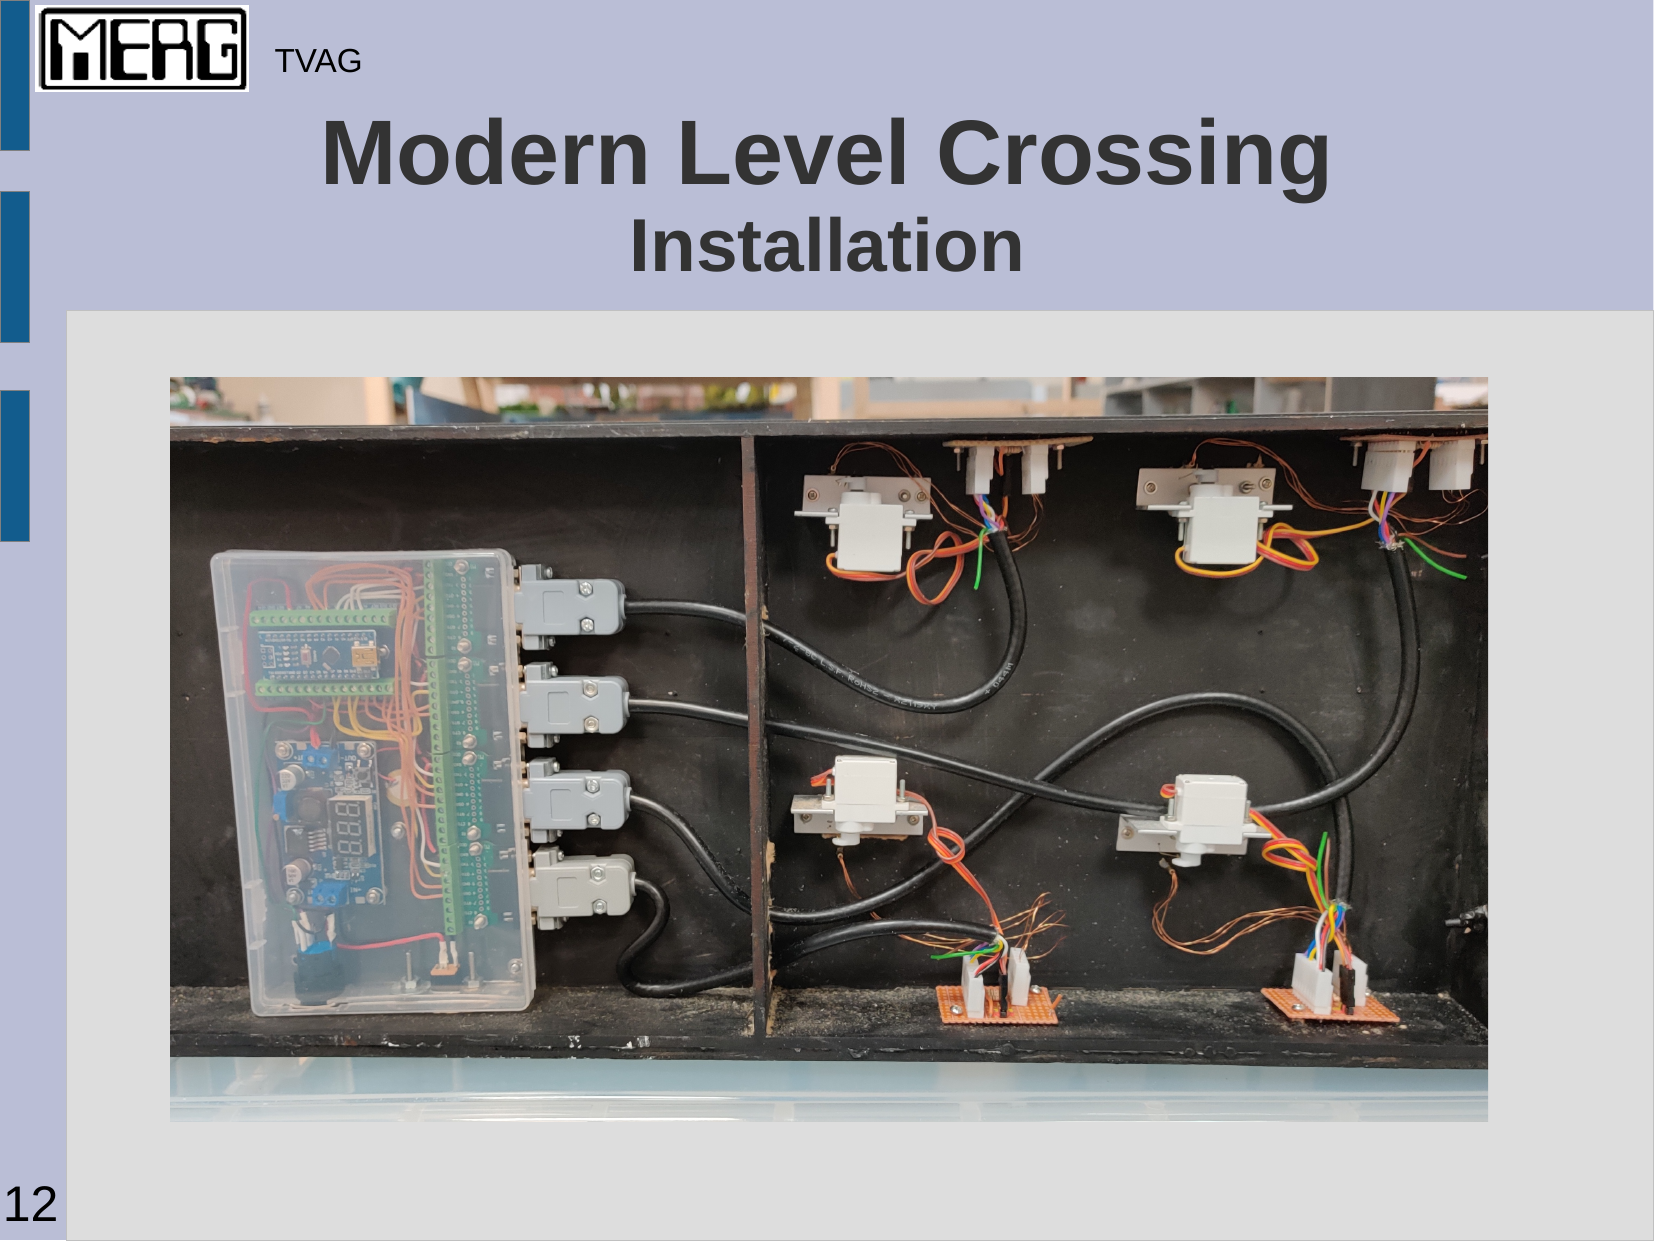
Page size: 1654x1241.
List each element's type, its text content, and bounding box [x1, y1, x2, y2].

picture [170, 377, 1489, 1122]
picture [35, 5, 249, 92]
text_box <number> [0, 1169, 246, 1241]
text_box TVAG [259, 35, 378, 88]
title Modern Level Crossing Installation [121, 91, 1534, 299]
